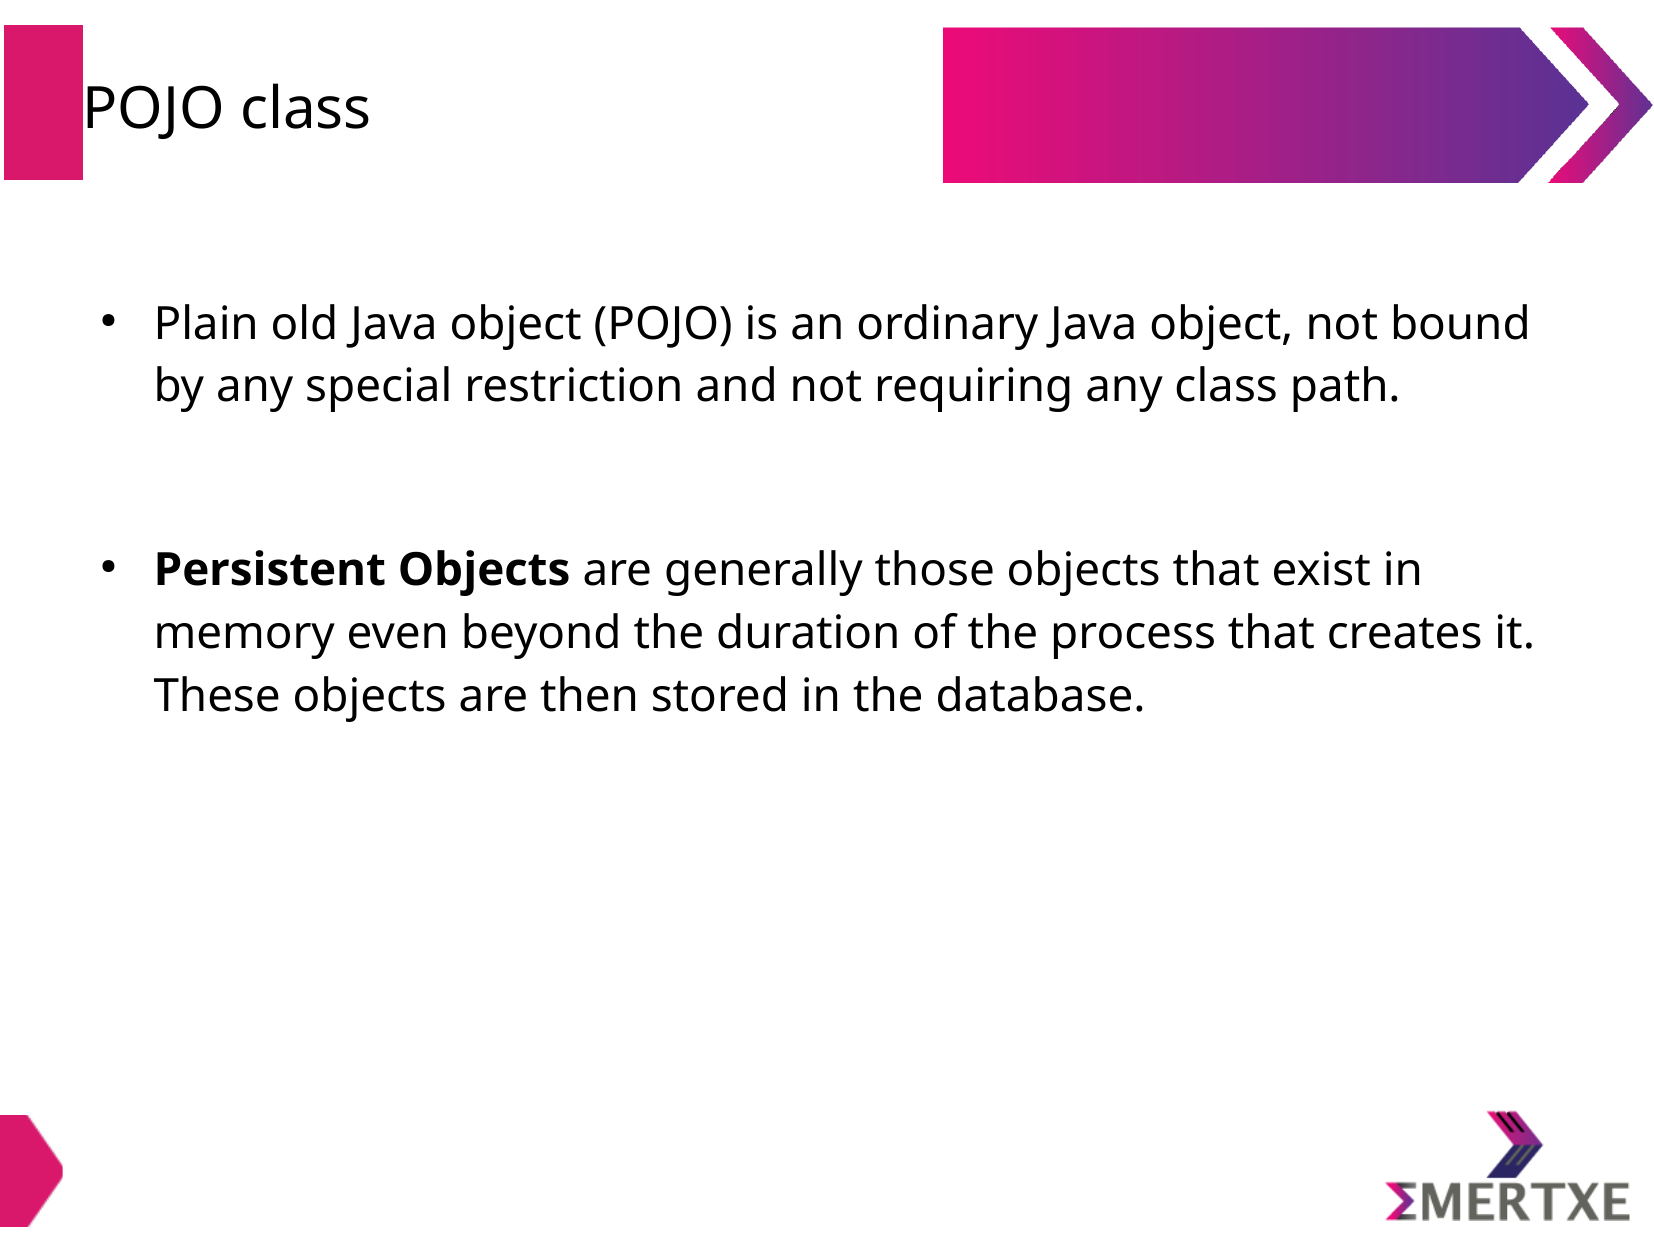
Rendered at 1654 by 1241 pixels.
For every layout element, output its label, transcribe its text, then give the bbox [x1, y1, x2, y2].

title POJO class [82, 2, 1571, 210]
picture [1385, 1107, 1631, 1221]
list Plain old Java object (POJO) is an ordinary Java object, not bound by any special restriction and not requiring any class path. Persistent Objects are generally those objects that exist in memory even beyond the duration of the process that creates it. These objects are then stored in the database. [82, 290, 1571, 1010]
picture [1571, 27, 1653, 183]
